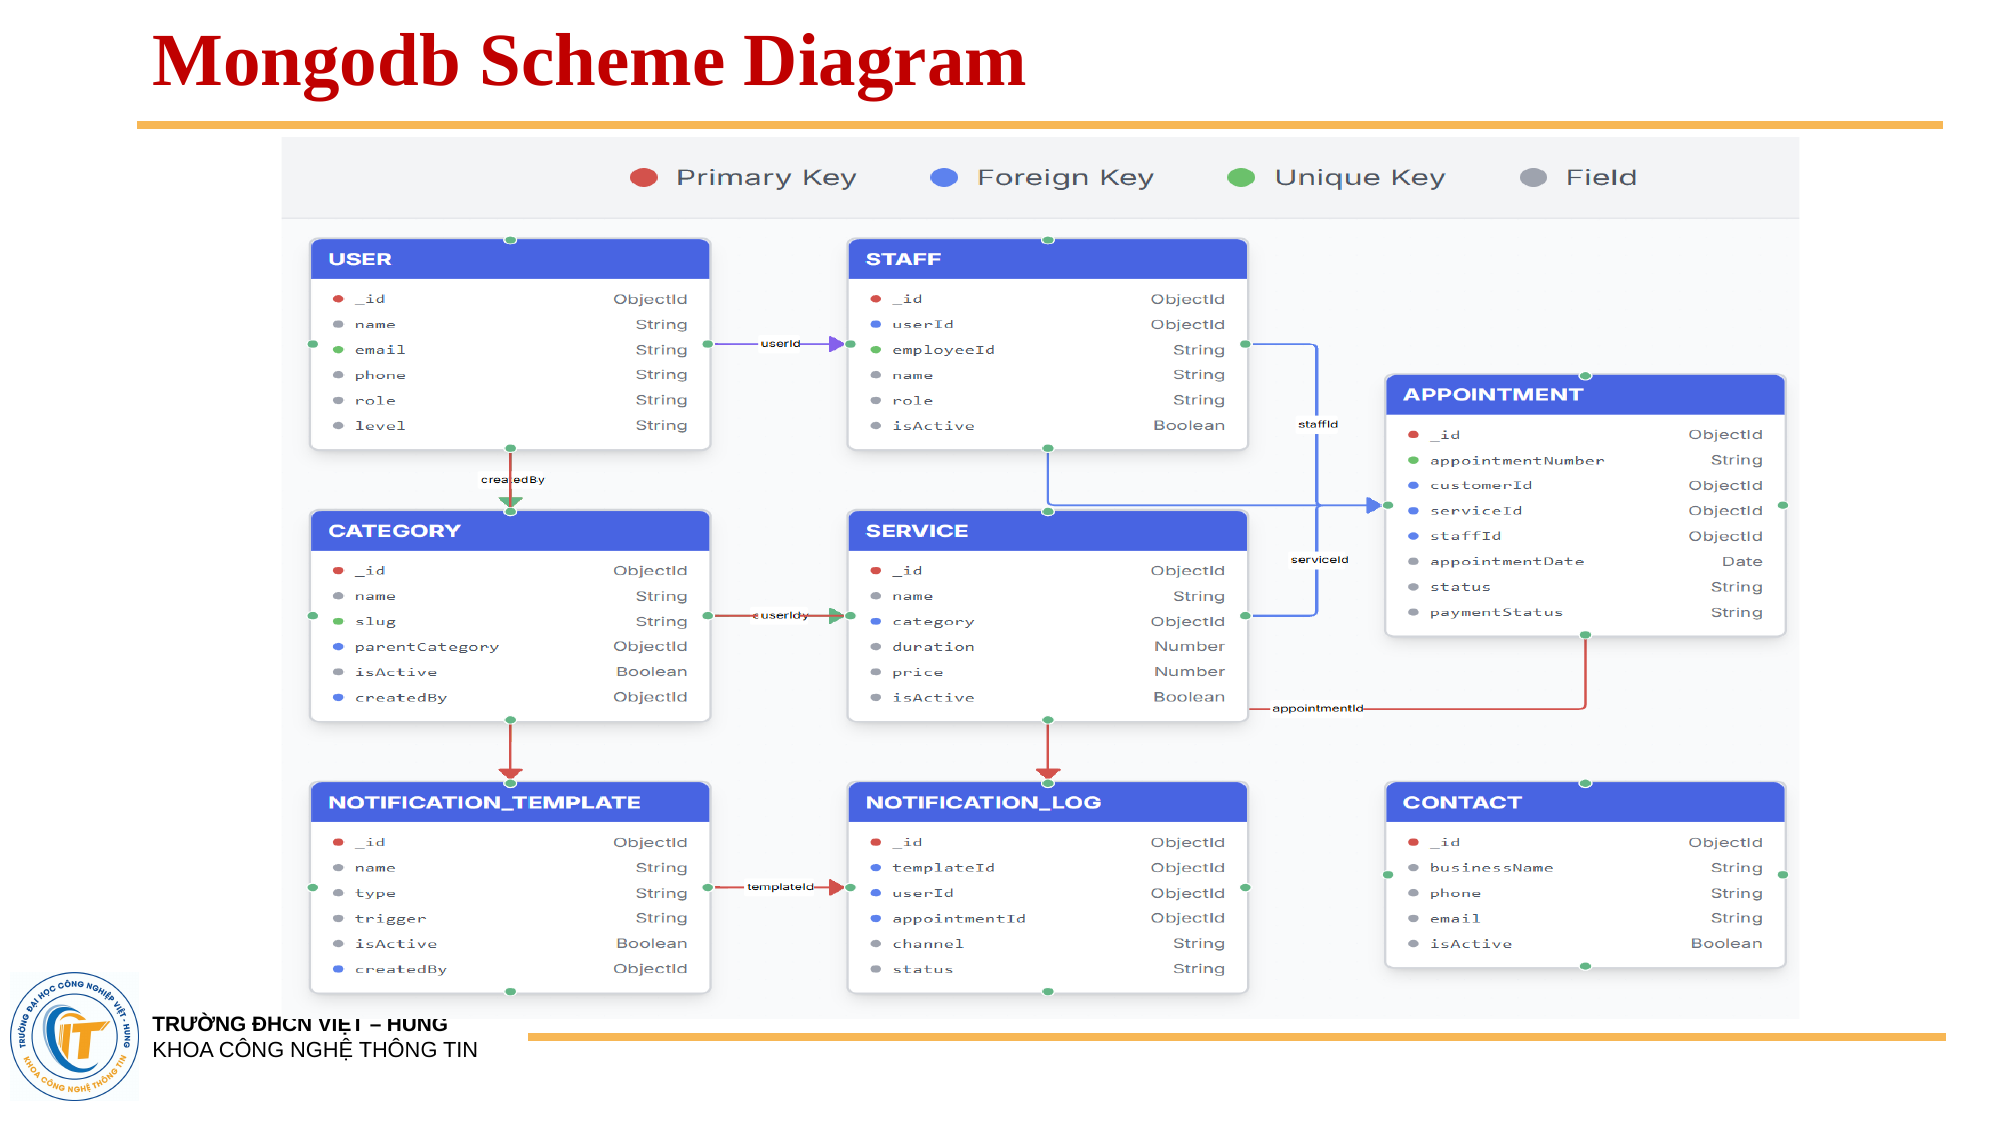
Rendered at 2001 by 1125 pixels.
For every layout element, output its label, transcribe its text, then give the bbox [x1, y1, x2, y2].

title Mongodb Scheme Diagram [137, 11, 1944, 112]
picture [281, 137, 1800, 1019]
